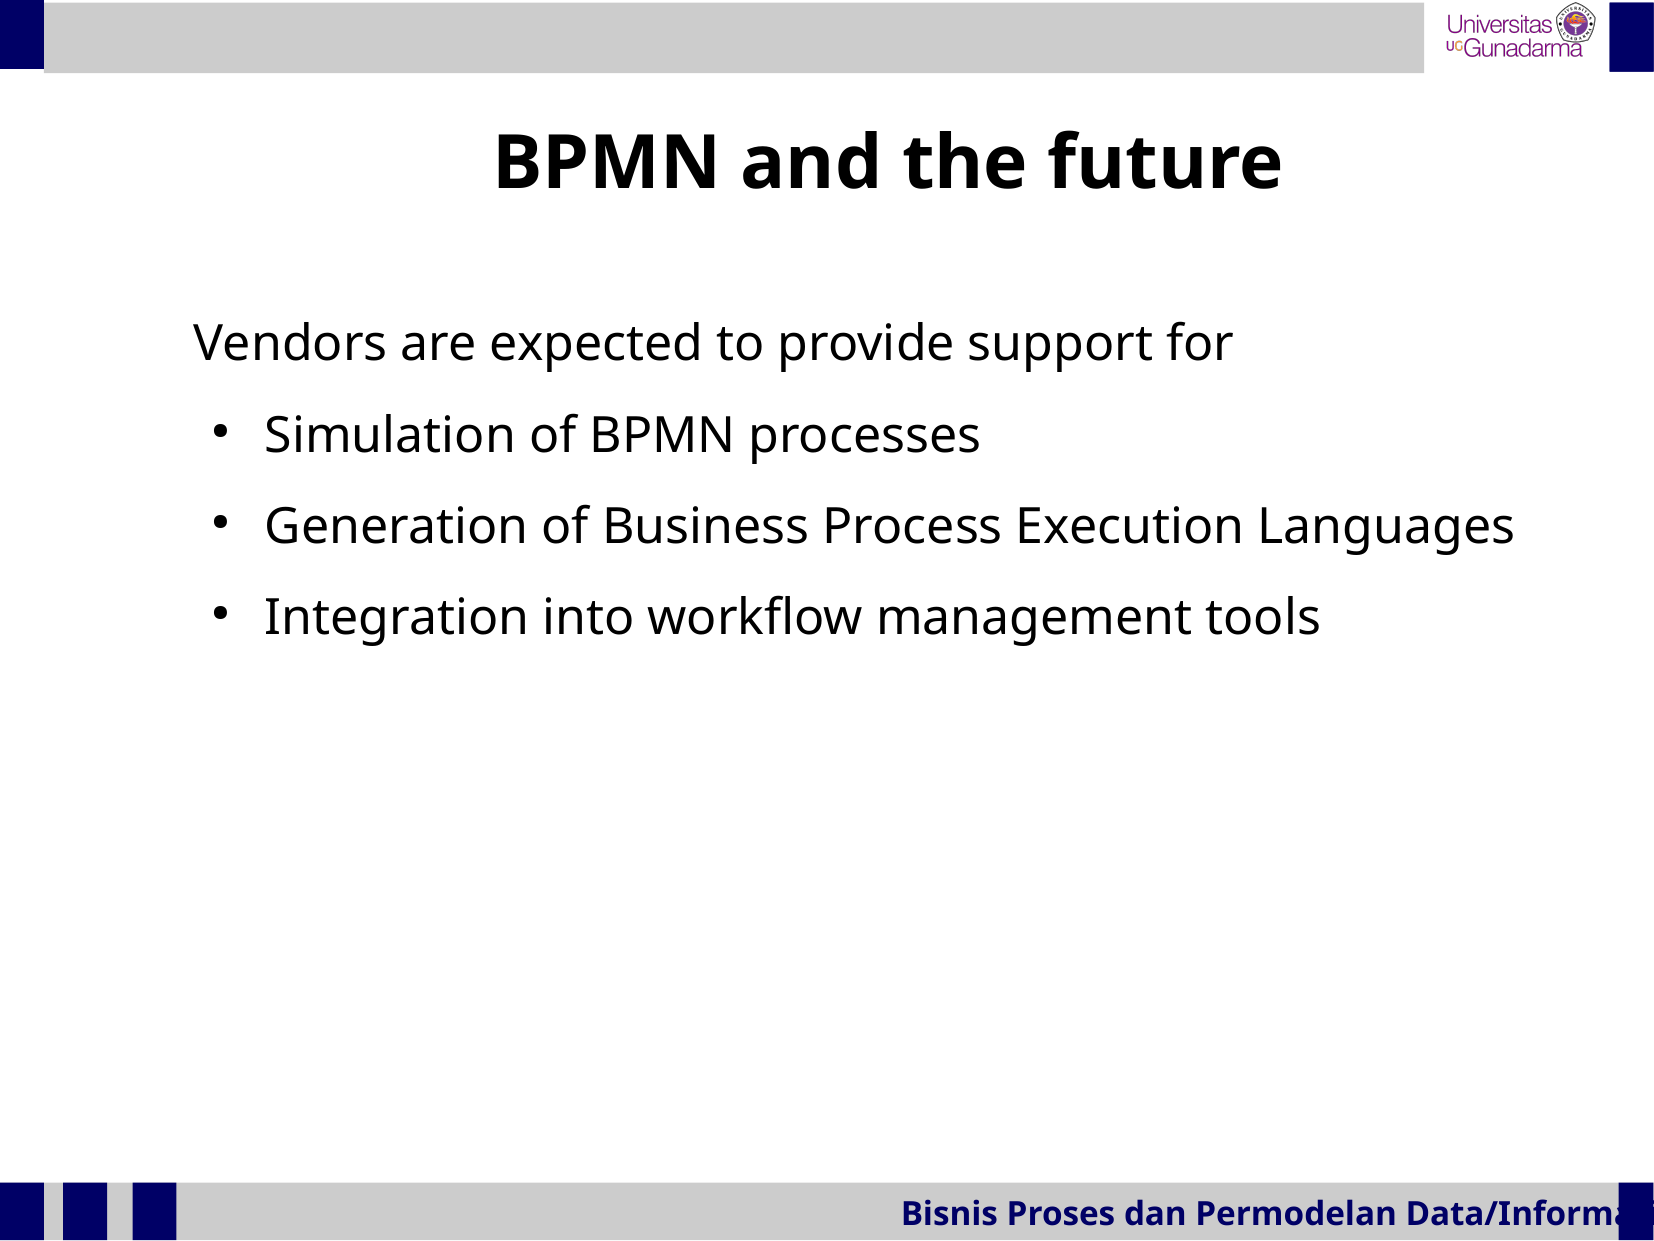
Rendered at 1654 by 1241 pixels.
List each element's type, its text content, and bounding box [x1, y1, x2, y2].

title BPMN and the future [179, 68, 1571, 249]
list Vendors are expected to provide support for Simulation of BPMN processes Generation of Business Process Execution Languages Integration into workflow management tools [179, 303, 1571, 933]
picture [1437, 2, 1610, 62]
